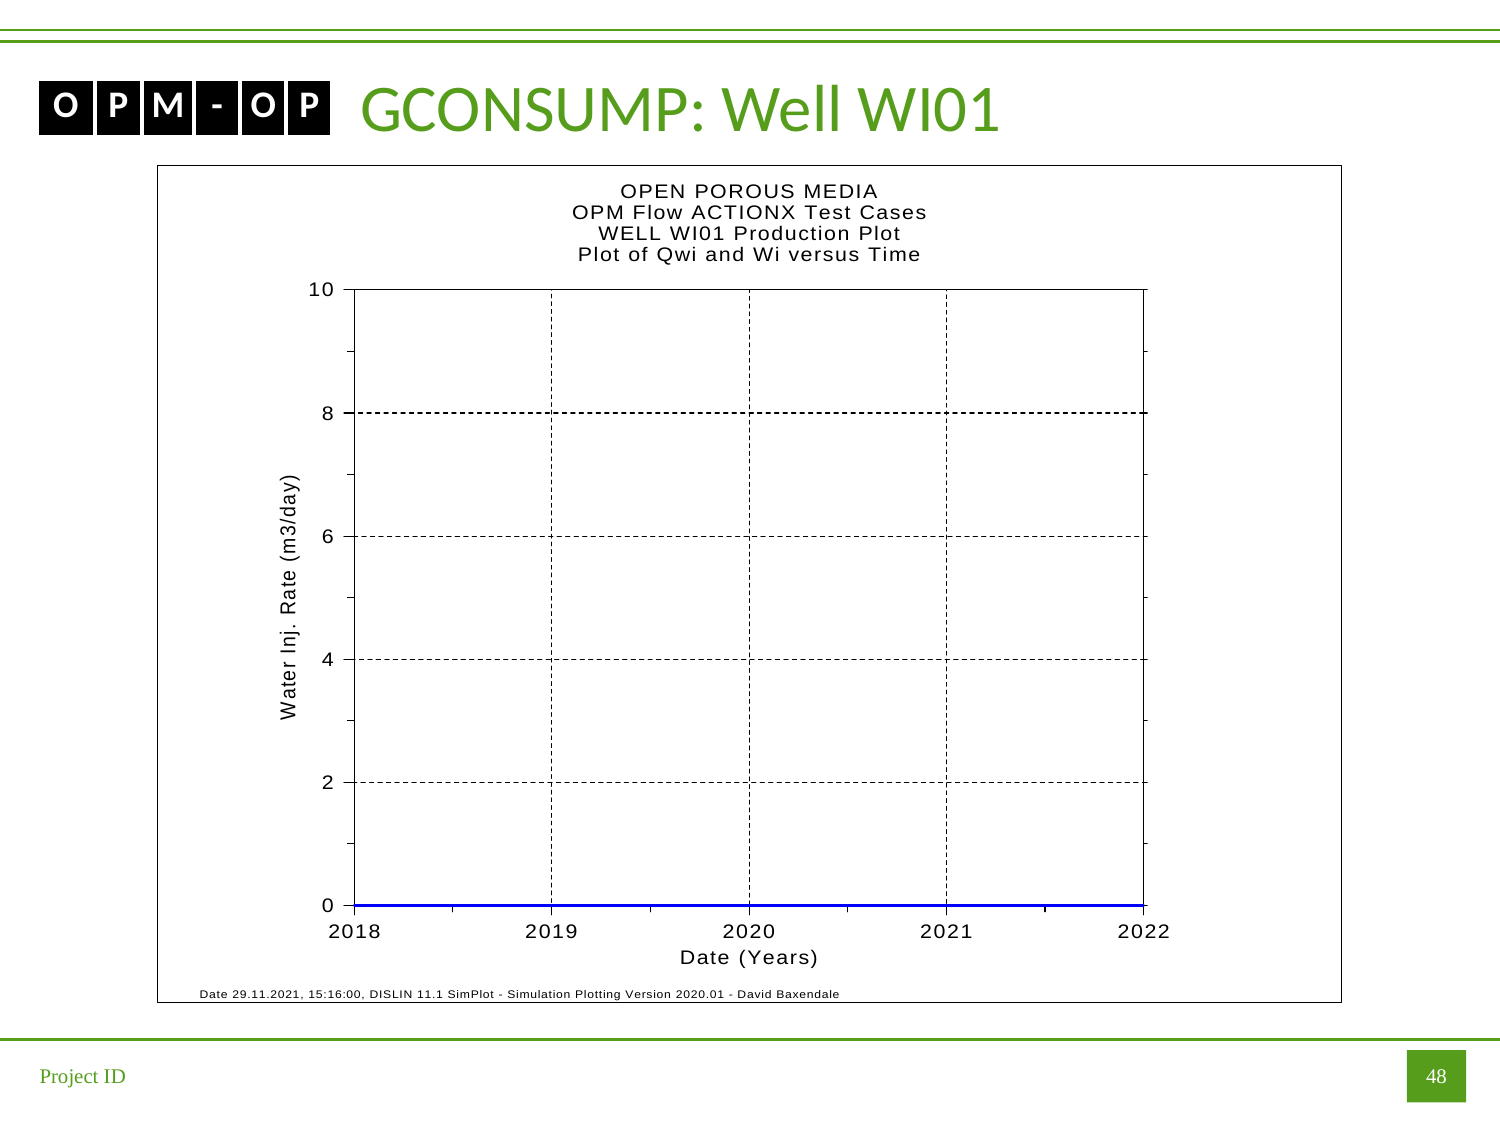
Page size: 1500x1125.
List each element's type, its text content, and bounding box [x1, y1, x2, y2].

title GCONSUMP: well WI01 [360, 77, 1425, 153]
picture [157, 165, 1343, 1004]
